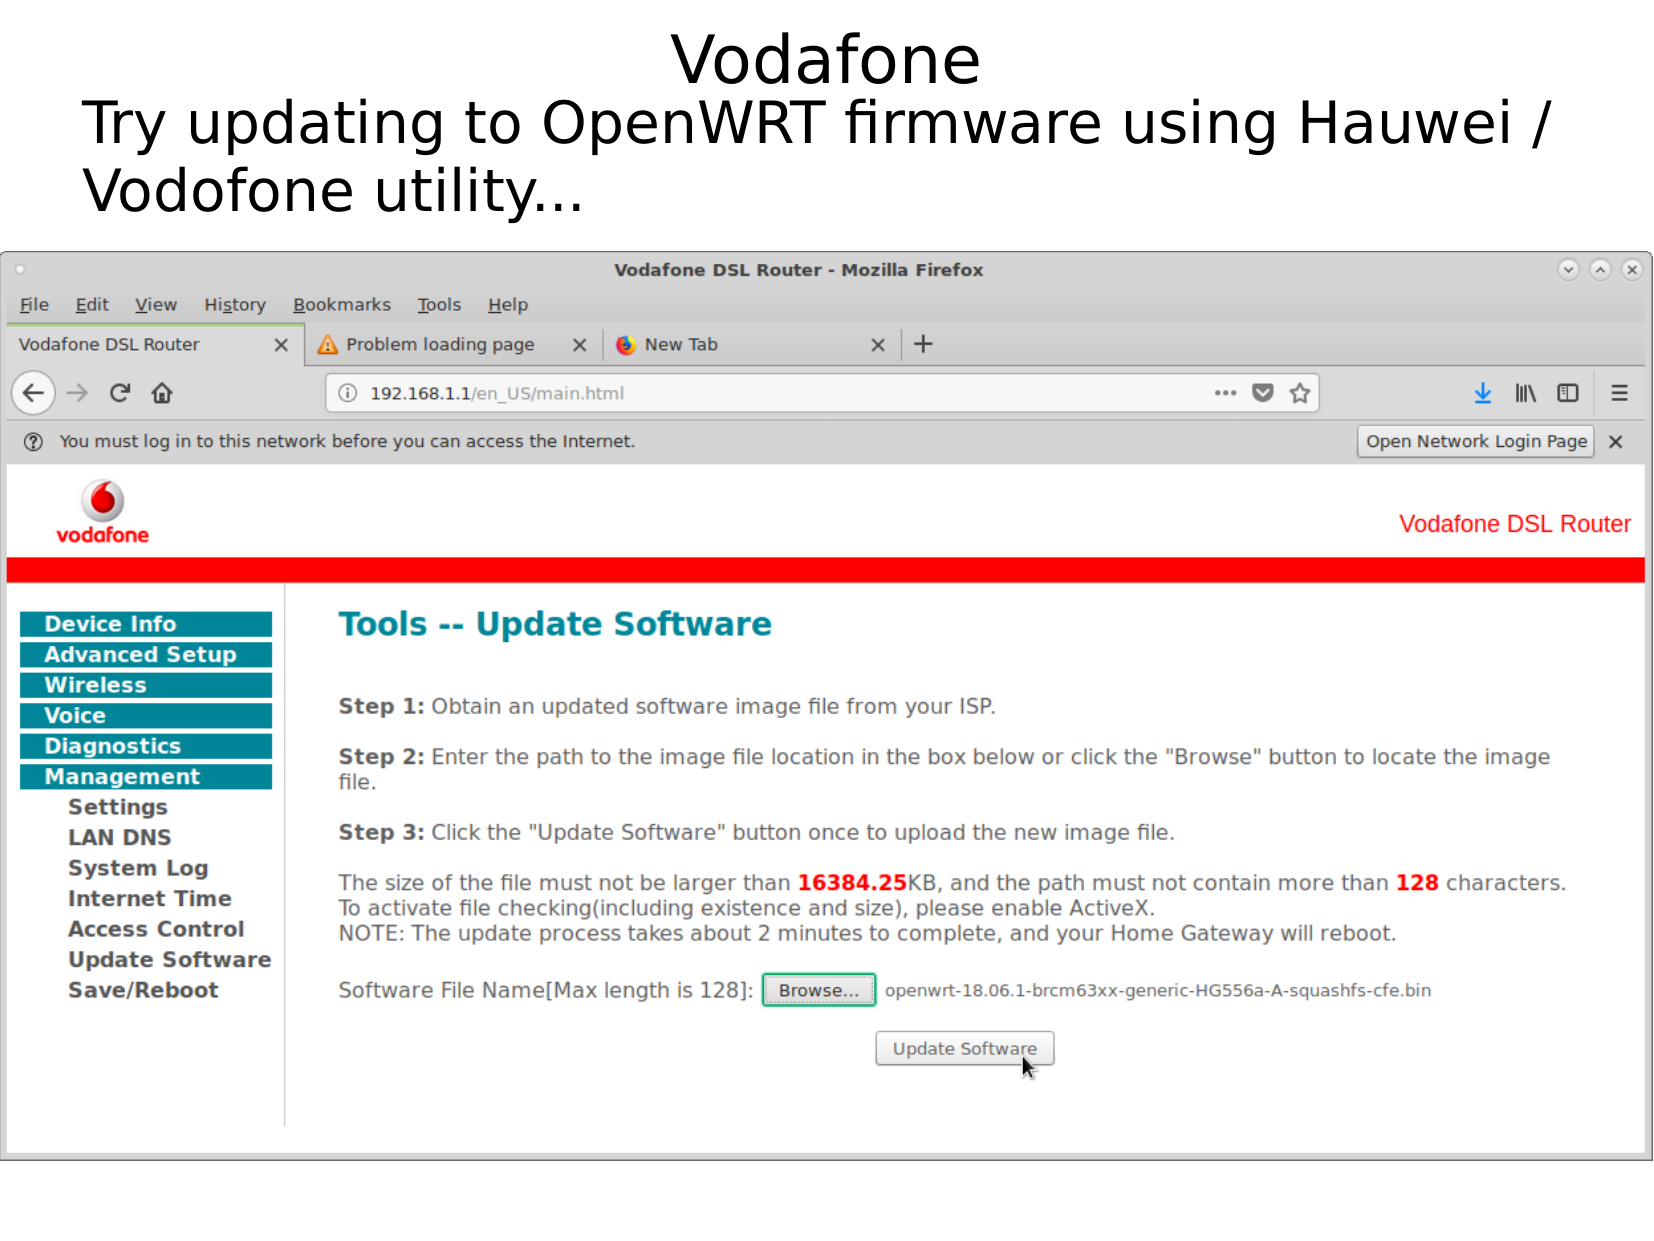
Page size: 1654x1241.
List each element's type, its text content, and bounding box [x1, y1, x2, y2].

picture [0, 251, 1653, 1161]
title Vodafone [82, 21, 1571, 89]
subtitle Try updating to OpenWRT firmware using Hauwei / Vodofone utility... [82, 89, 1571, 225]
